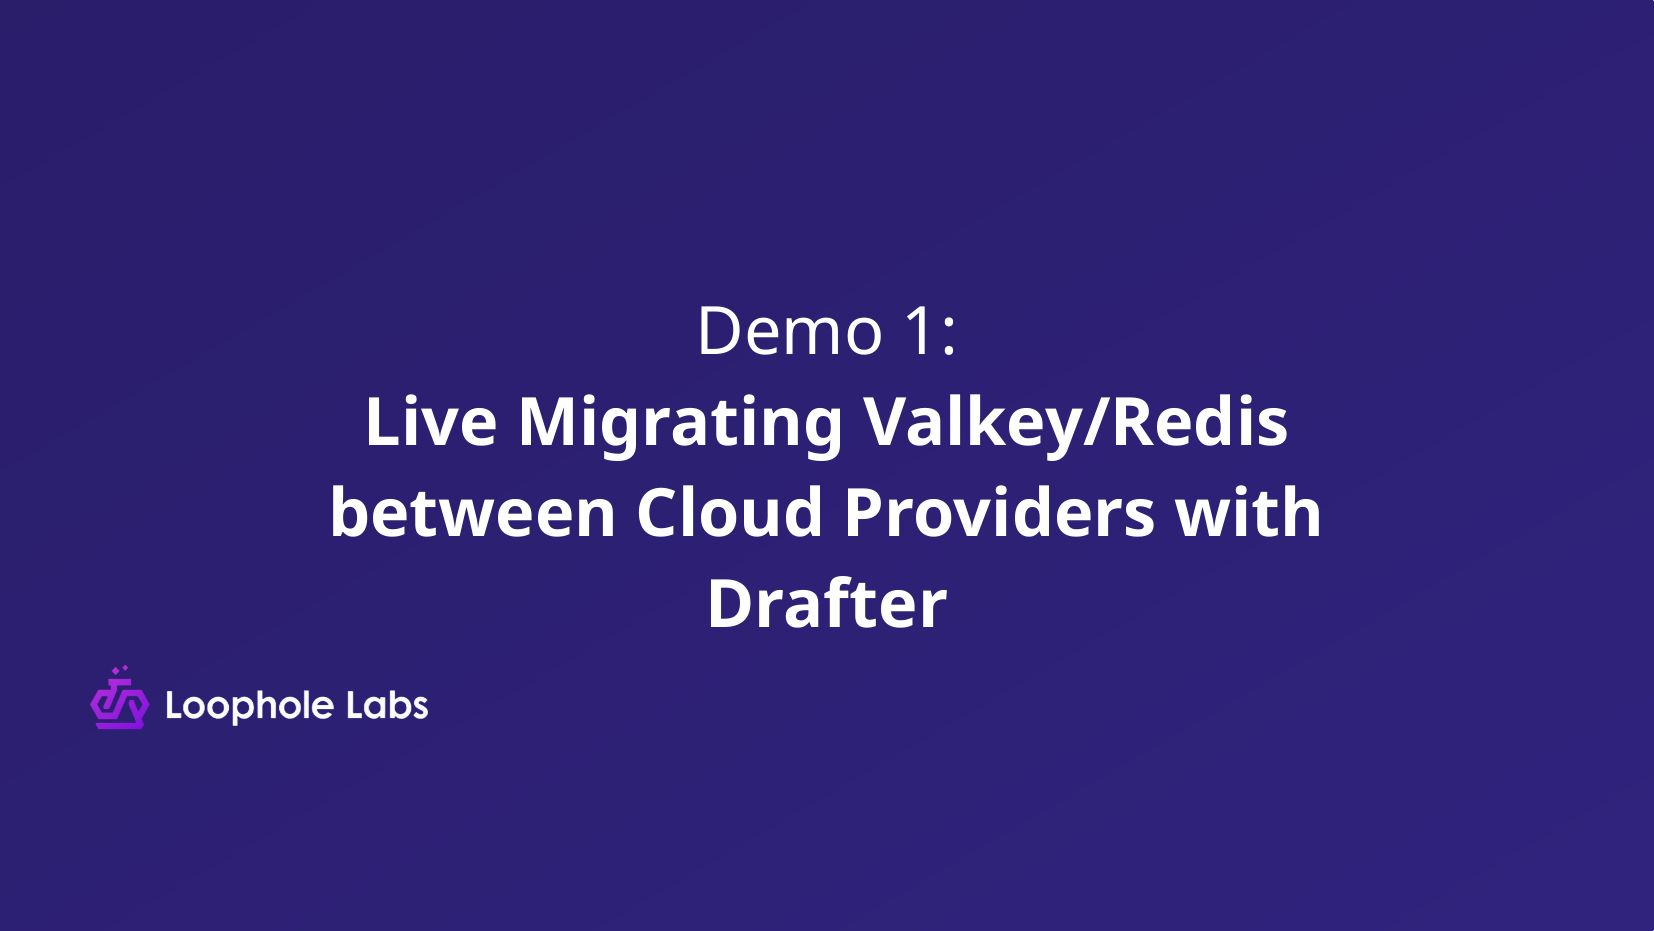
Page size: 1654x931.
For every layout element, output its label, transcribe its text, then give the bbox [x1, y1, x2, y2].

title Demo 1: Live Migrating Valkey/Redis between Cloud Providers with Drafter [300, 263, 1353, 667]
picture [70, 643, 439, 755]
